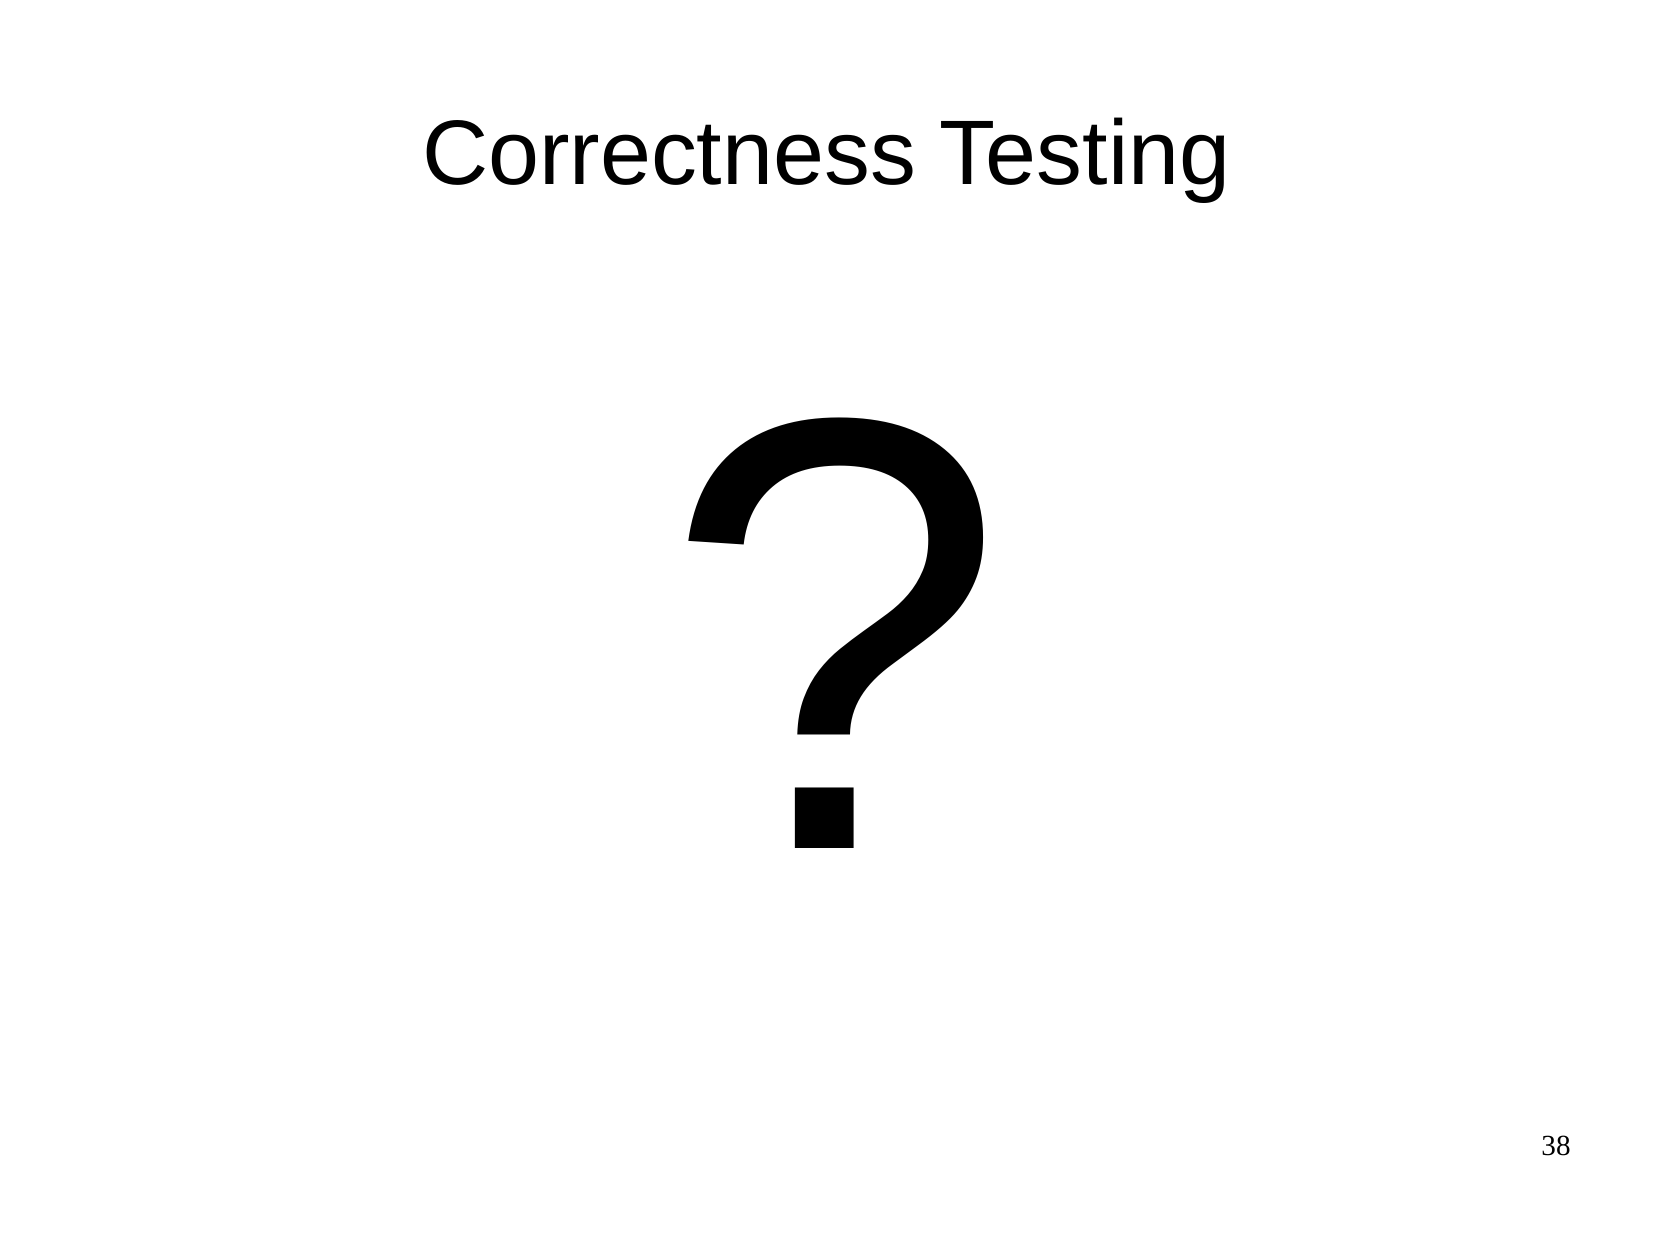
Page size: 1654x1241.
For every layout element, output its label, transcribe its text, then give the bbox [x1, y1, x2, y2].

list ? [82, 290, 1571, 1010]
title Correctness Testing [82, 49, 1571, 257]
